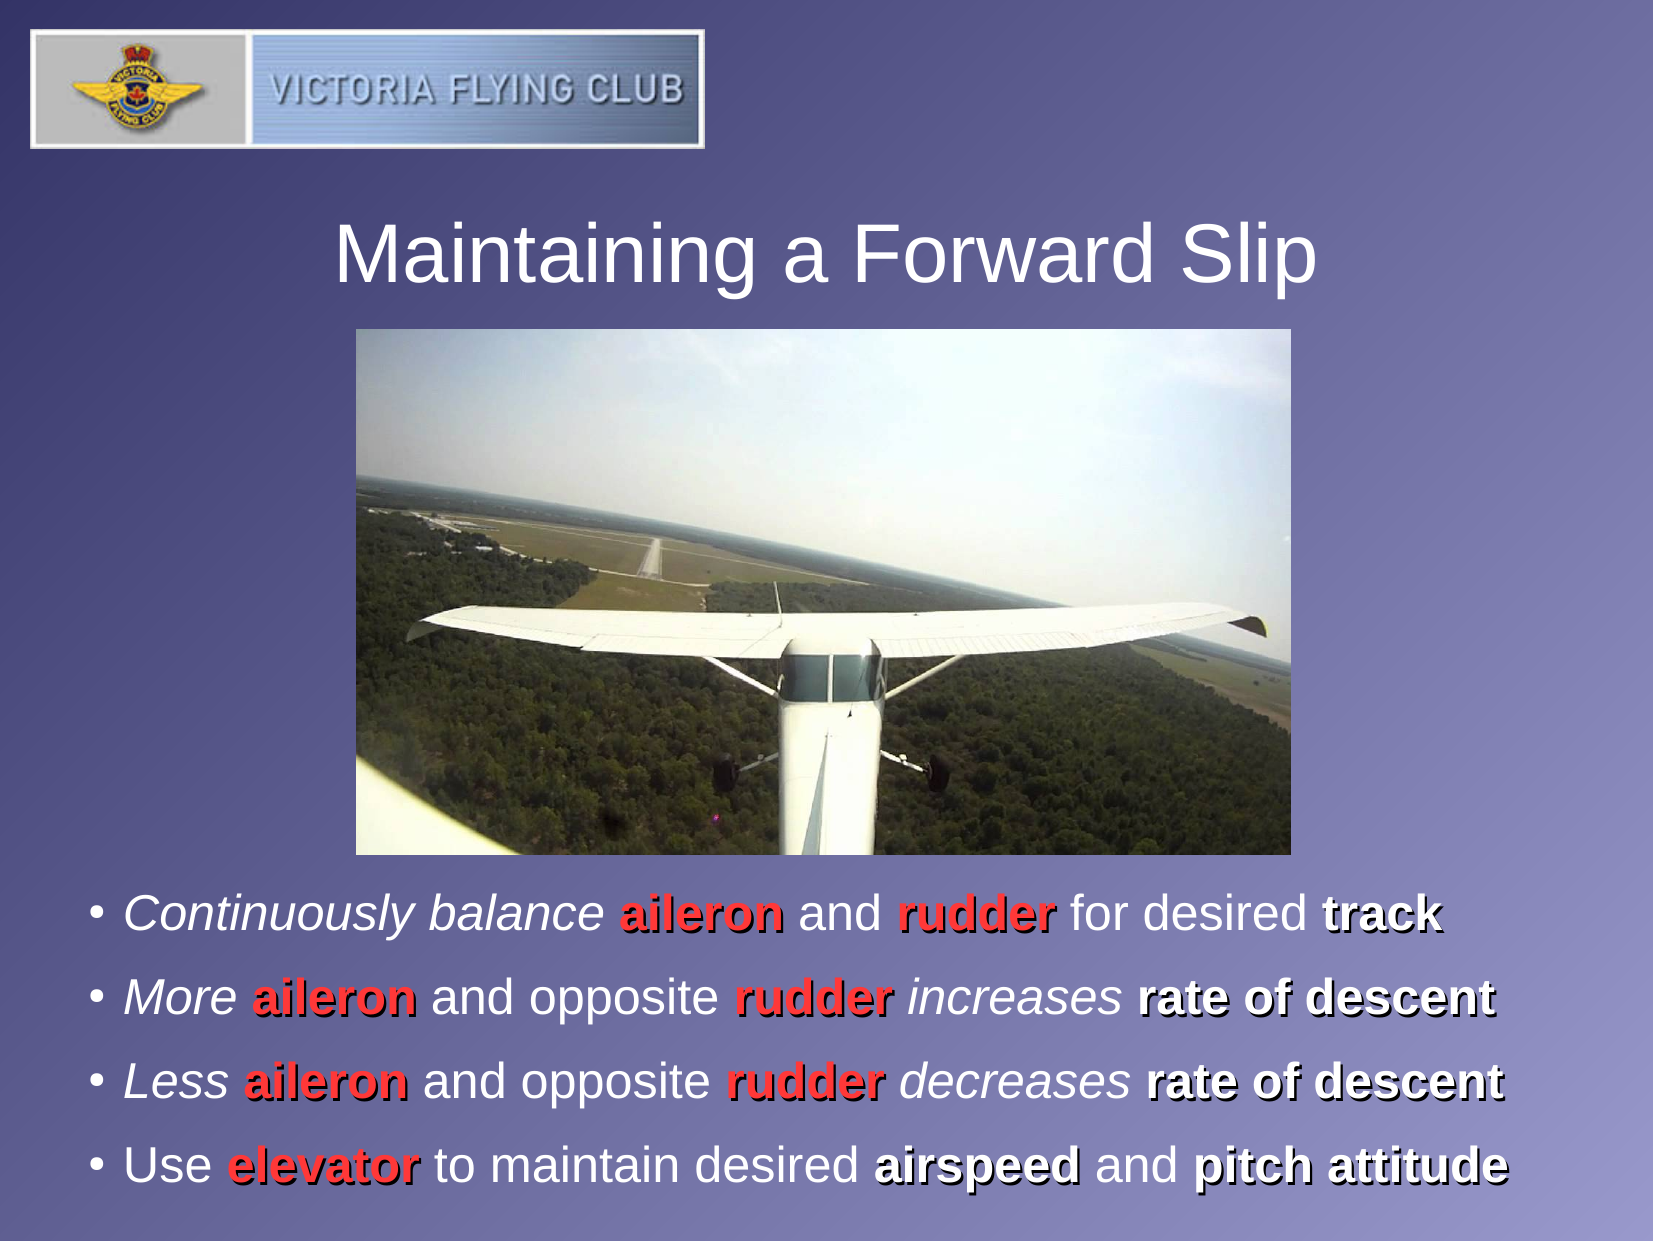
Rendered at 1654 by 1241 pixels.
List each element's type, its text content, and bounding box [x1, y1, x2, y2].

picture [30, 29, 705, 149]
title Maintaining a Forward Slip [82, 150, 1571, 358]
picture [356, 329, 1291, 856]
list Continuously balance aileron and rudder for desired track More aileron and opposite rudder increases rate of descent Less aileron and opposite rudder decreases rate of descent Use elevator to maintain desired airspeed and pitch attitude [71, 885, 1582, 1201]
